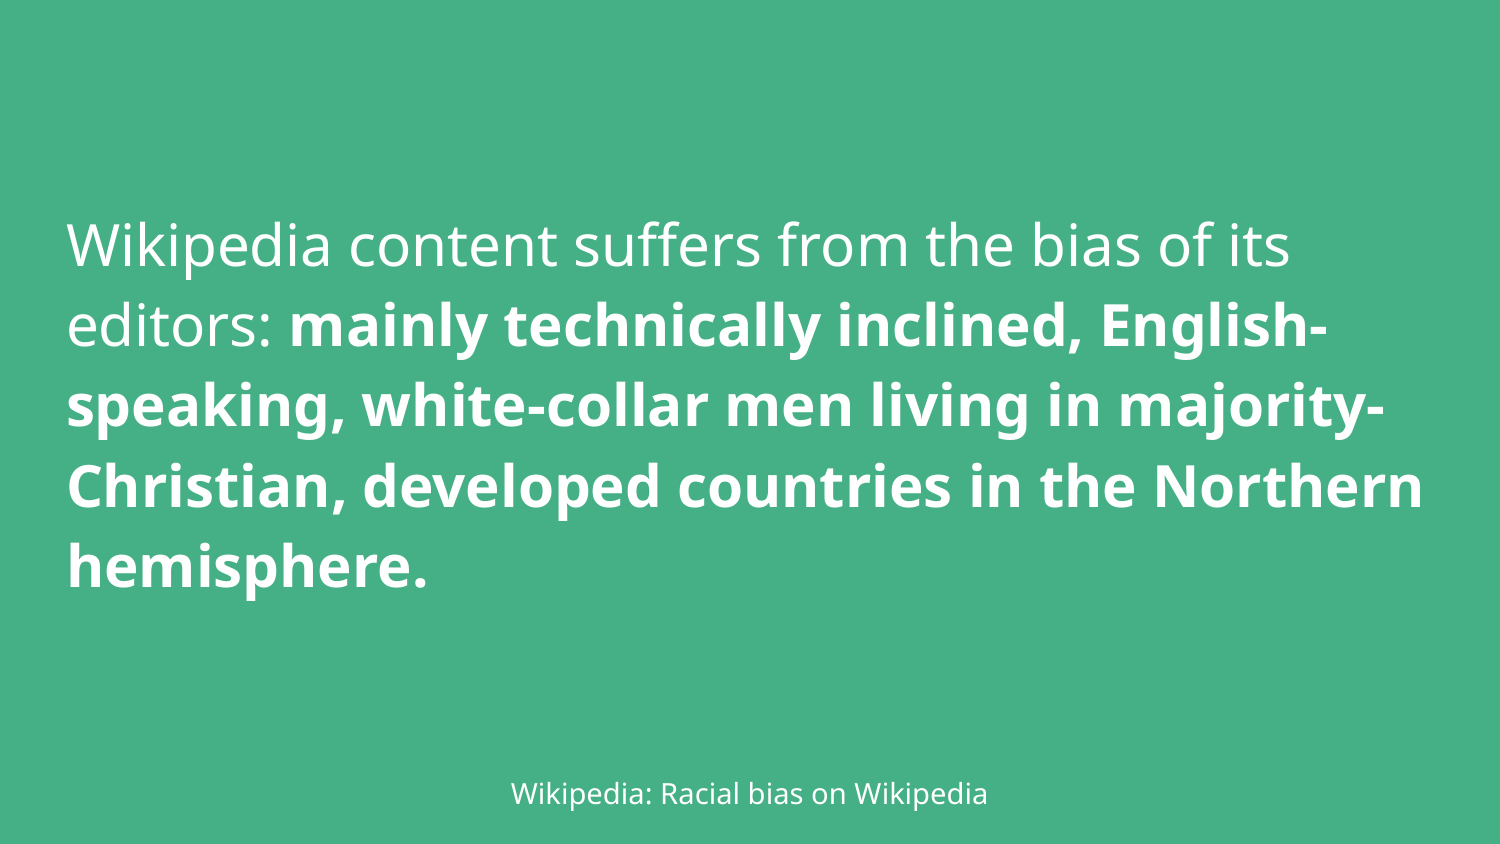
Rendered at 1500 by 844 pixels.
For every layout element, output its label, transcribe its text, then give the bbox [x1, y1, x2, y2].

list Wikipedia: Racial bias on Wikipedia [51, 756, 1449, 843]
title Wikipedia content suffers from the bias of its editors: mainly technically inclined, English-speaking, white-collar men living in majority-Christian, developed countries in the Northern hemisphere. [51, 41, 1500, 756]
